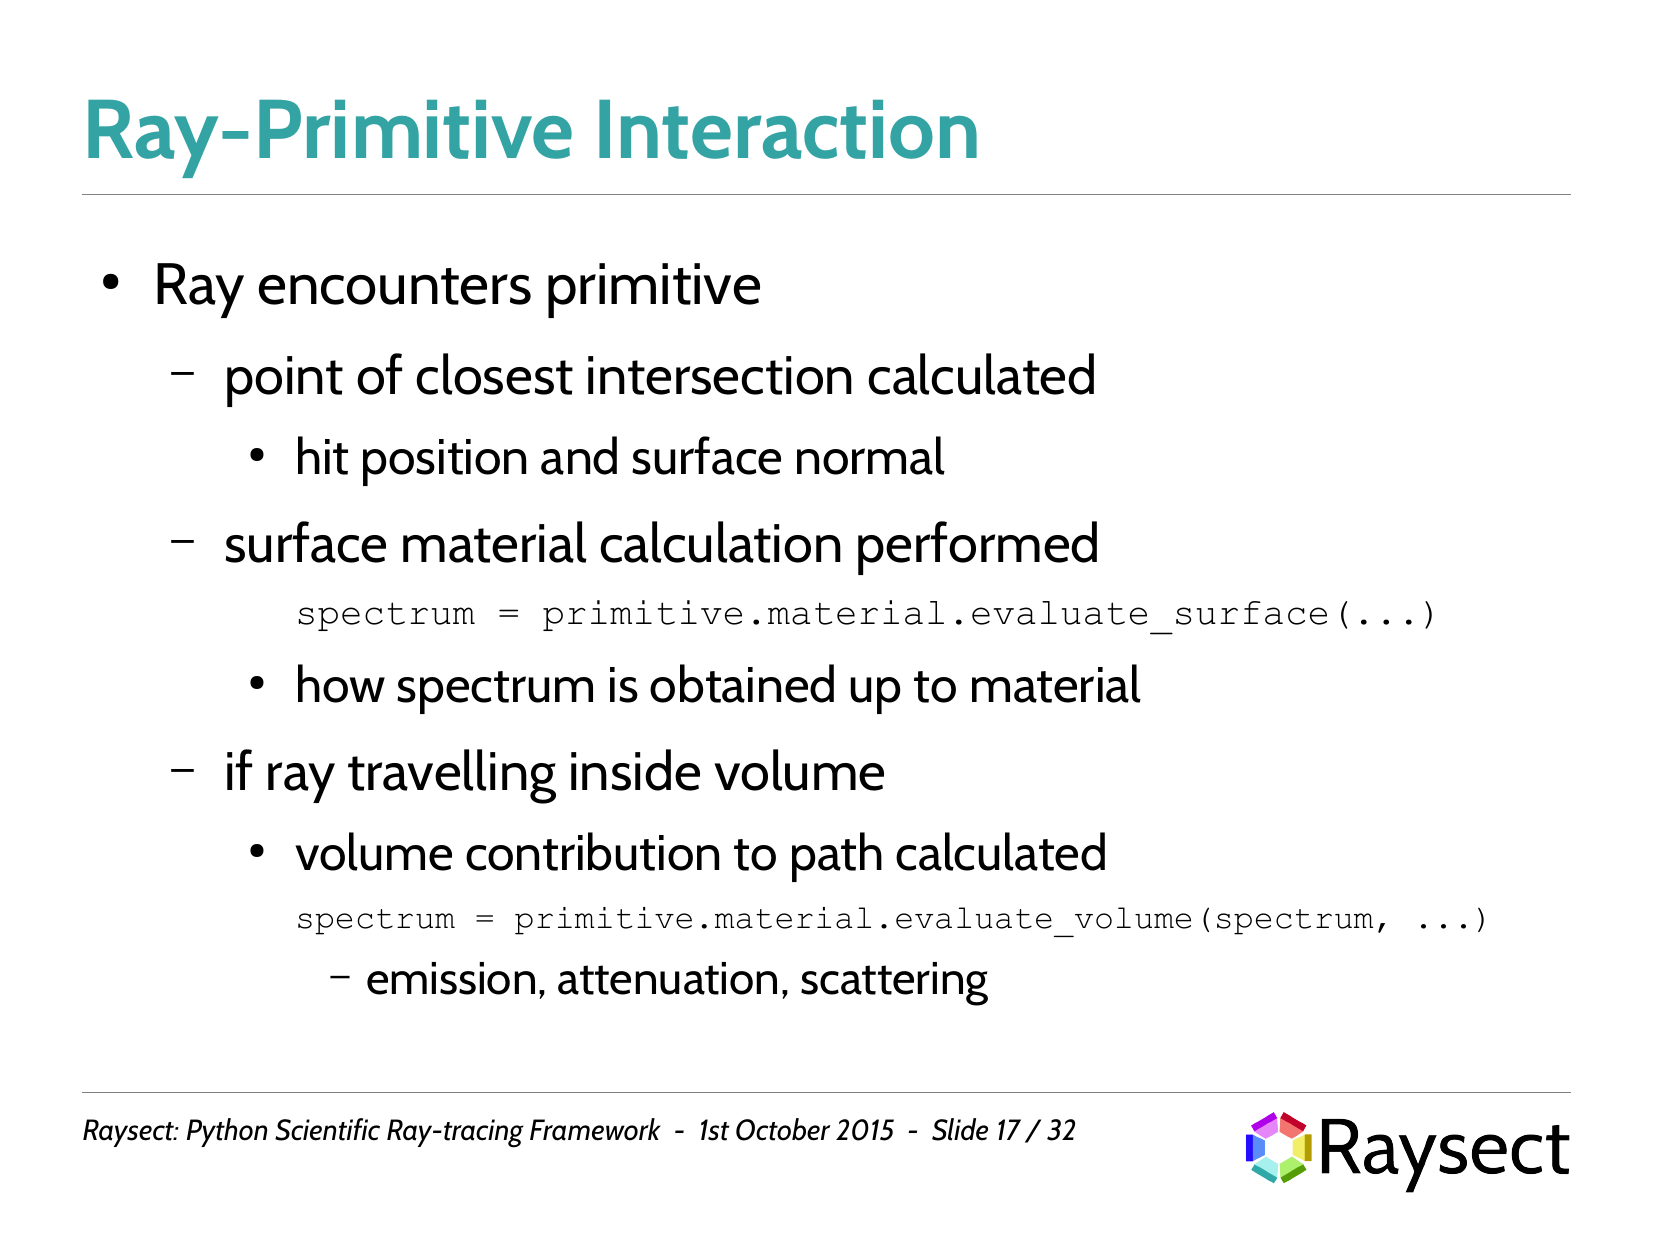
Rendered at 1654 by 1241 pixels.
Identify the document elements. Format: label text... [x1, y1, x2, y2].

title Ray-Primitive Interaction [82, 70, 1571, 187]
picture [1242, 1108, 1573, 1196]
list Ray encounters primitive point of closest intersection calculated hit position and surface normal surface material calculation performed spectrum = primitive.material.evaluate_surface(...) how spectrum is obtained up to material if ray travelling inside volume volume contribution to path calculated spectrum = primitive.material.evaluate_volume(spectrum, ...) emission, attenuation, scattering [82, 248, 1571, 1063]
